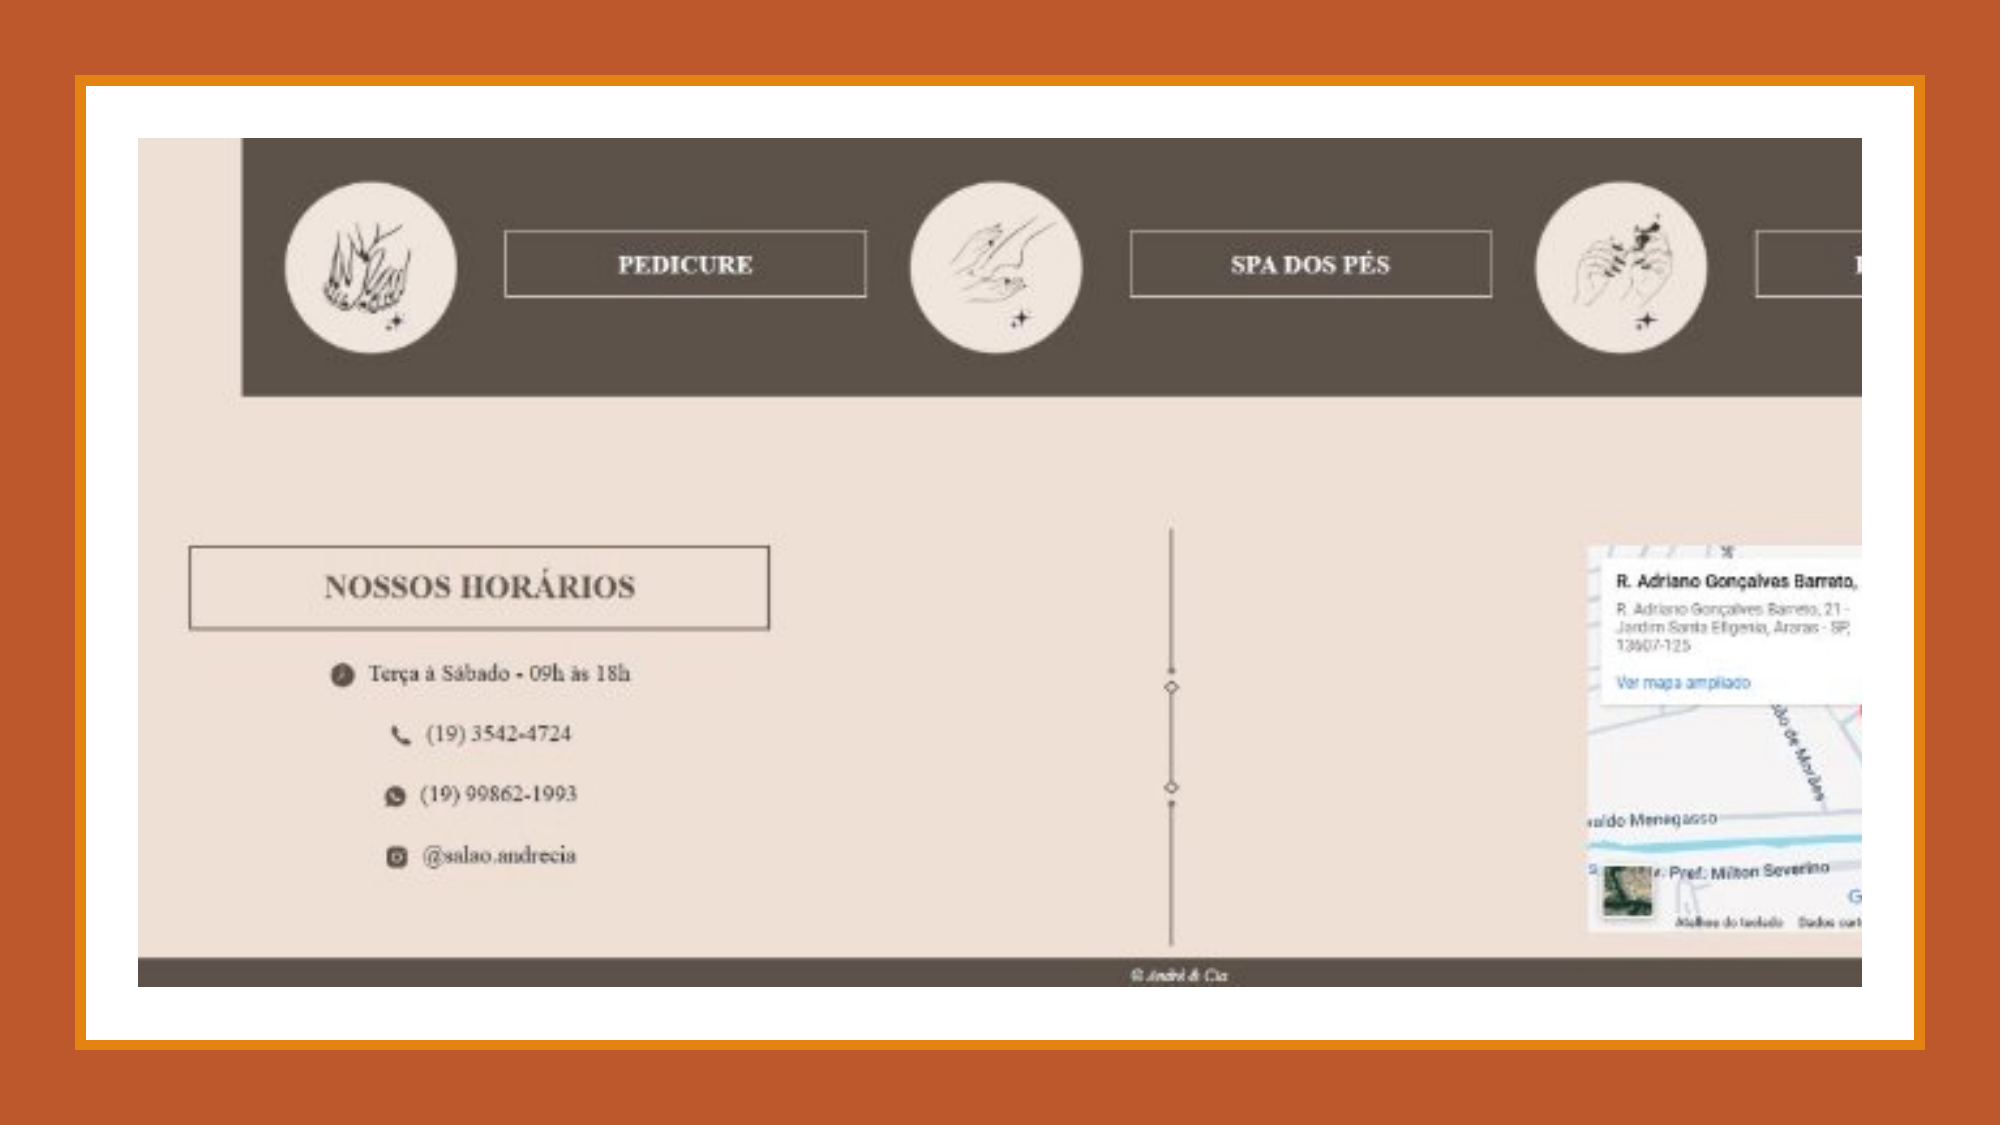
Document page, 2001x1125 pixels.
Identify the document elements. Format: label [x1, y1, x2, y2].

picture [138, 138, 1862, 987]
text_box [0, 0, 2000, 1125]
